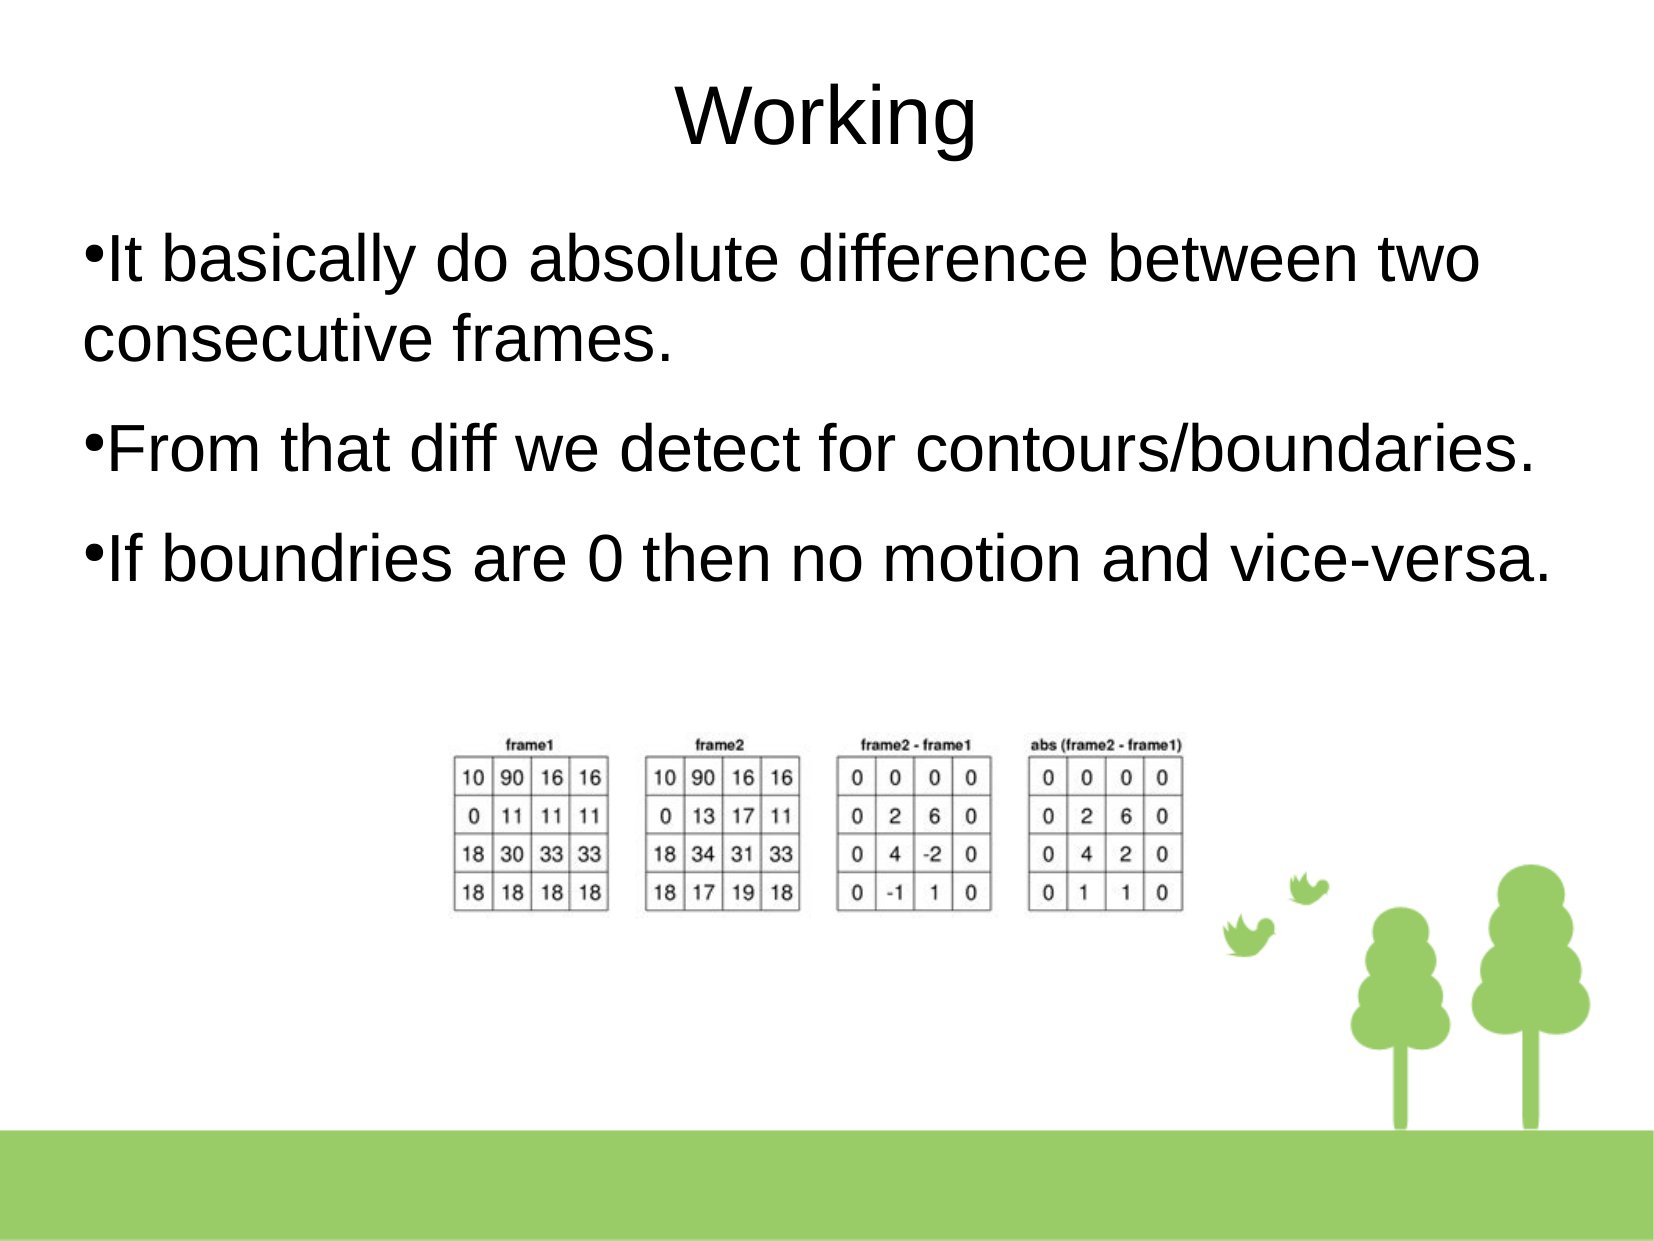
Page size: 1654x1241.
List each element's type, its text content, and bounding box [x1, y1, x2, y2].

picture [448, 732, 1190, 919]
title Working [82, 8, 1571, 215]
list It basically do absolute difference between two consecutive frames. From that diff we detect for contours/boundaries. If boundries are 0 then no motion and vice-versa. [82, 215, 1571, 1010]
